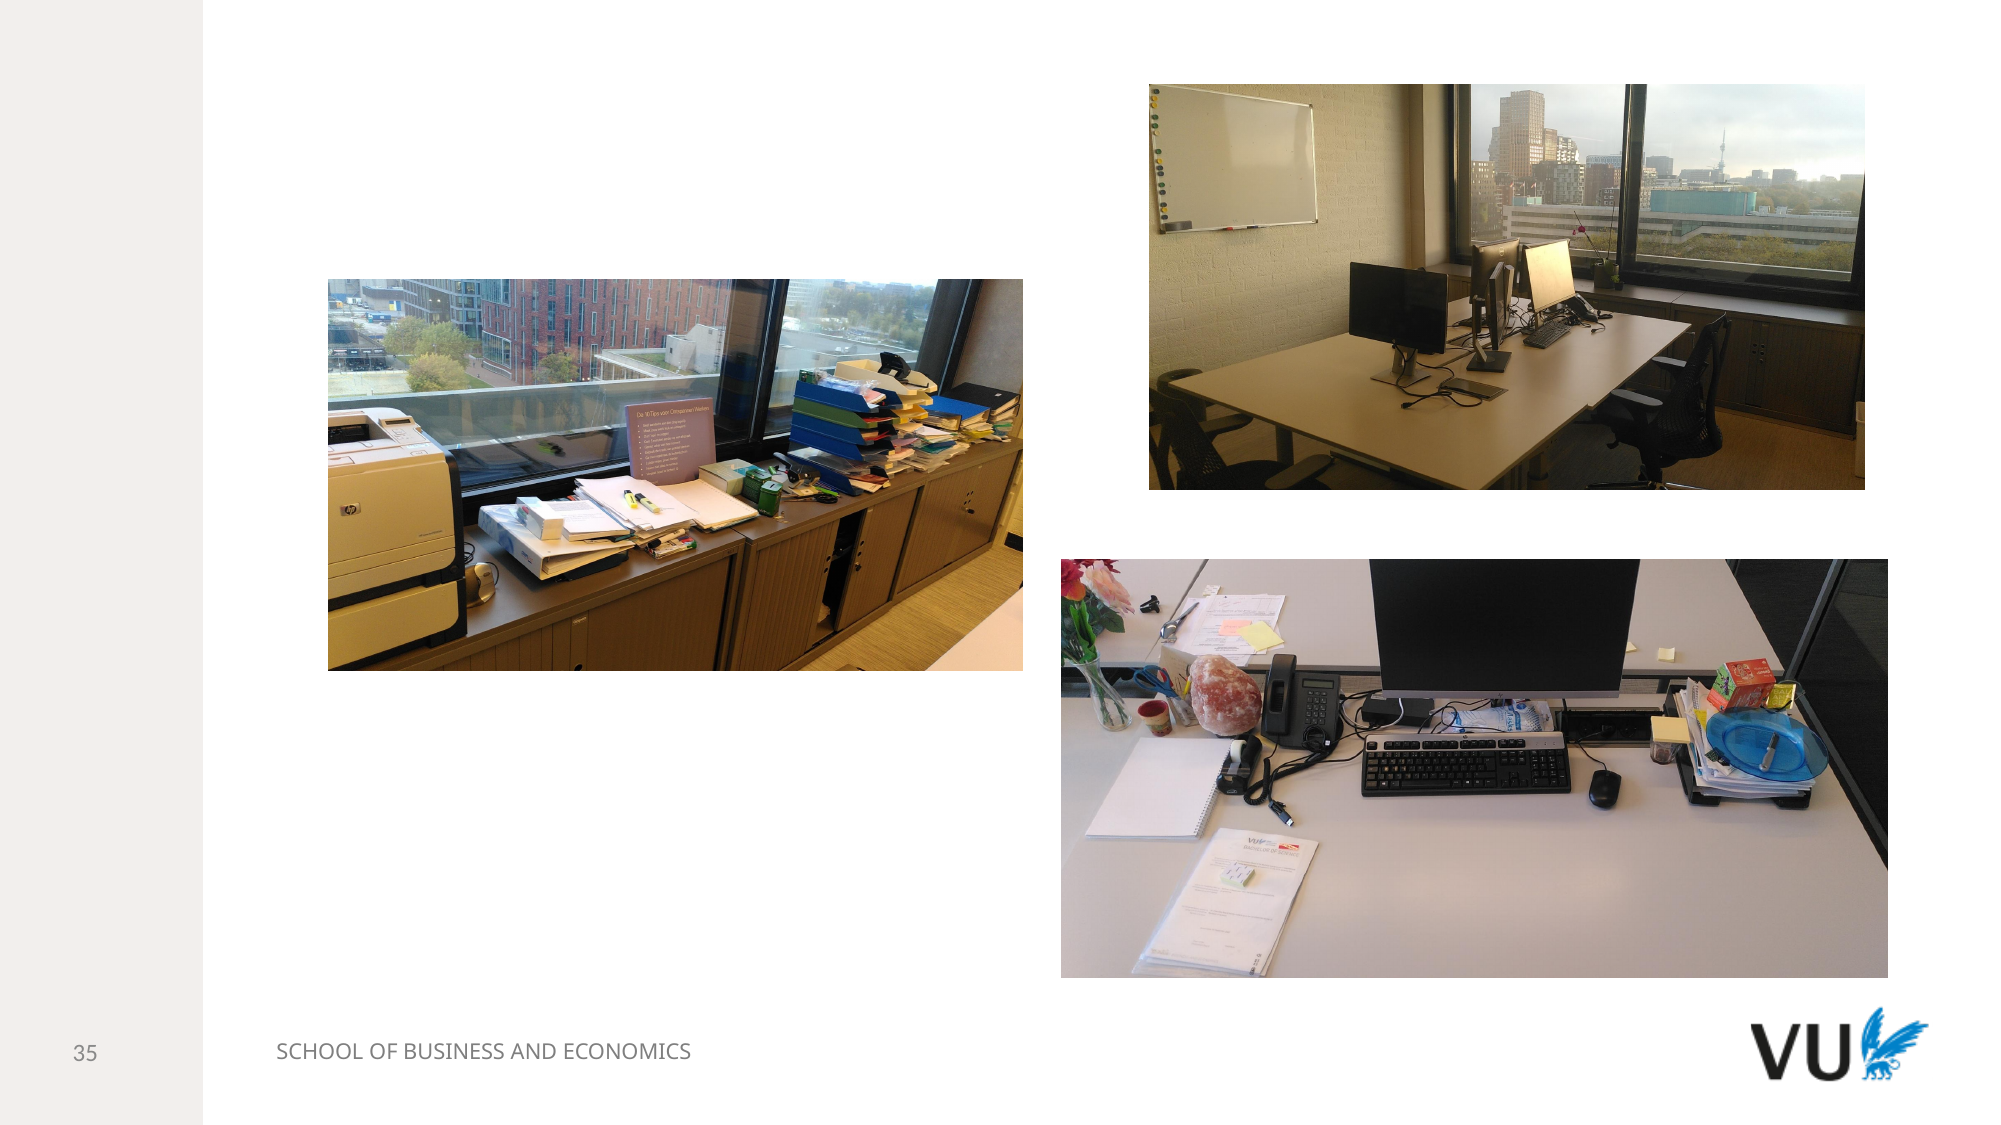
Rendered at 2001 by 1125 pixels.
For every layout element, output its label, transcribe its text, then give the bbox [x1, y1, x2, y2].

picture [1149, 84, 1865, 490]
picture [1061, 559, 1888, 978]
text_box SCHOOL OF BUSINESS AND ECONOMICS [276, 977, 1413, 1125]
picture [328, 279, 1023, 671]
text_box [72, 977, 173, 1125]
